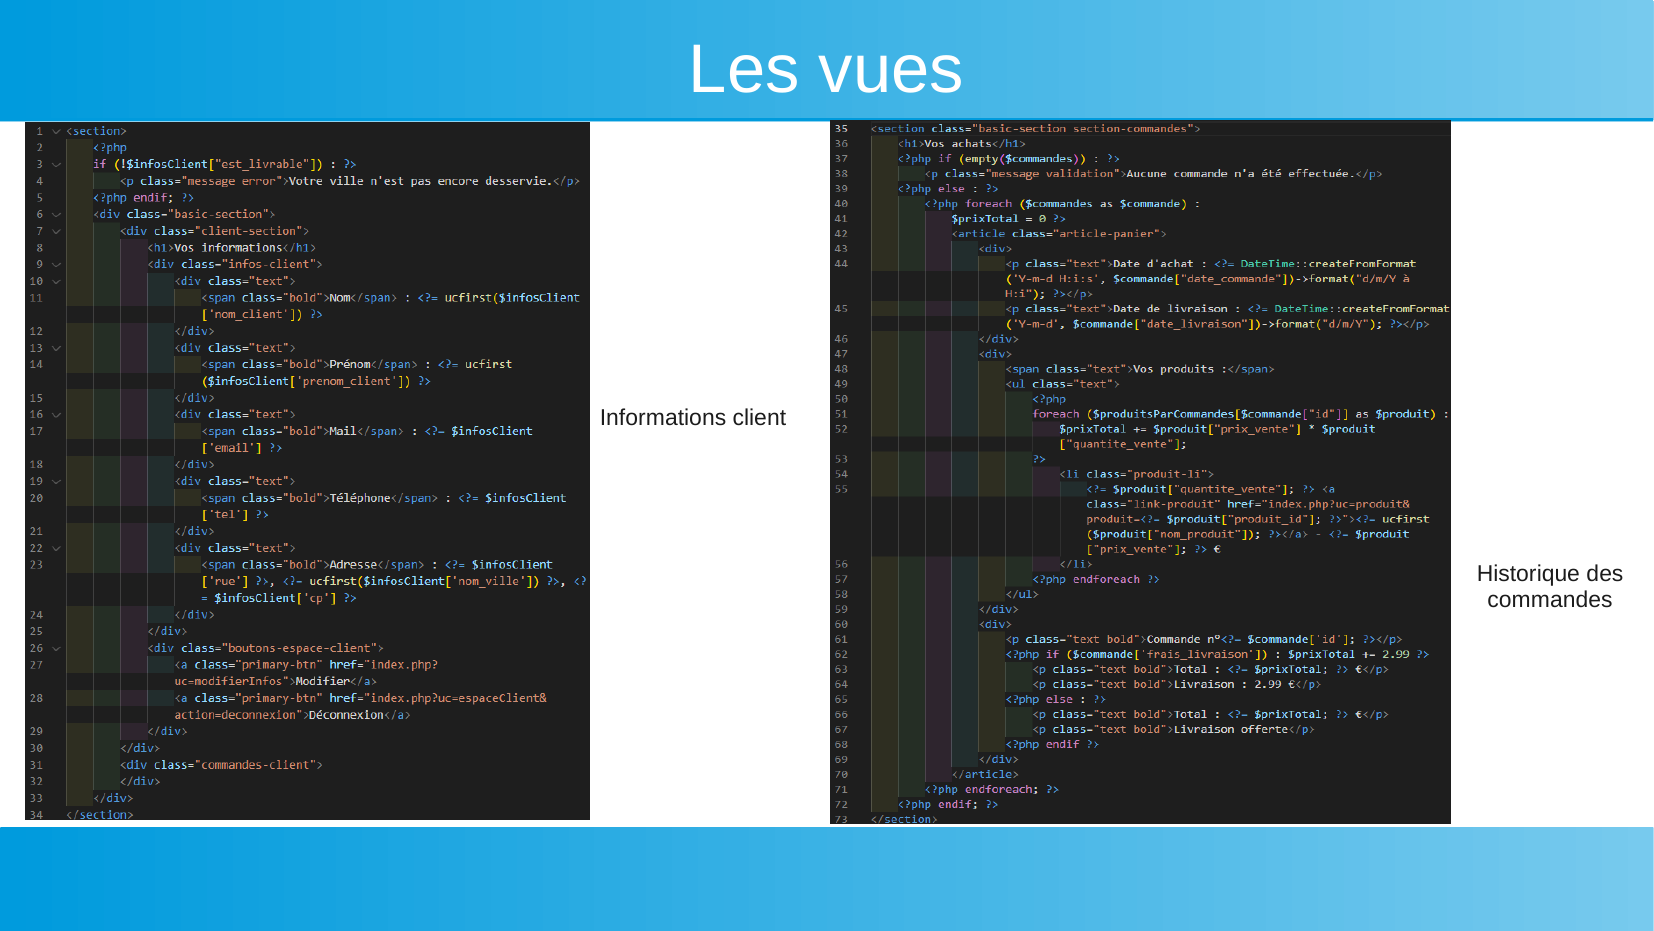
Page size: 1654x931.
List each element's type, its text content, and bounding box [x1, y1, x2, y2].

picture [25, 122, 590, 820]
title Les vues [59, 29, 1595, 108]
text_box Historique des commandes [1446, 561, 1654, 613]
text_box Informations client [590, 391, 797, 443]
picture [830, 121, 1451, 824]
